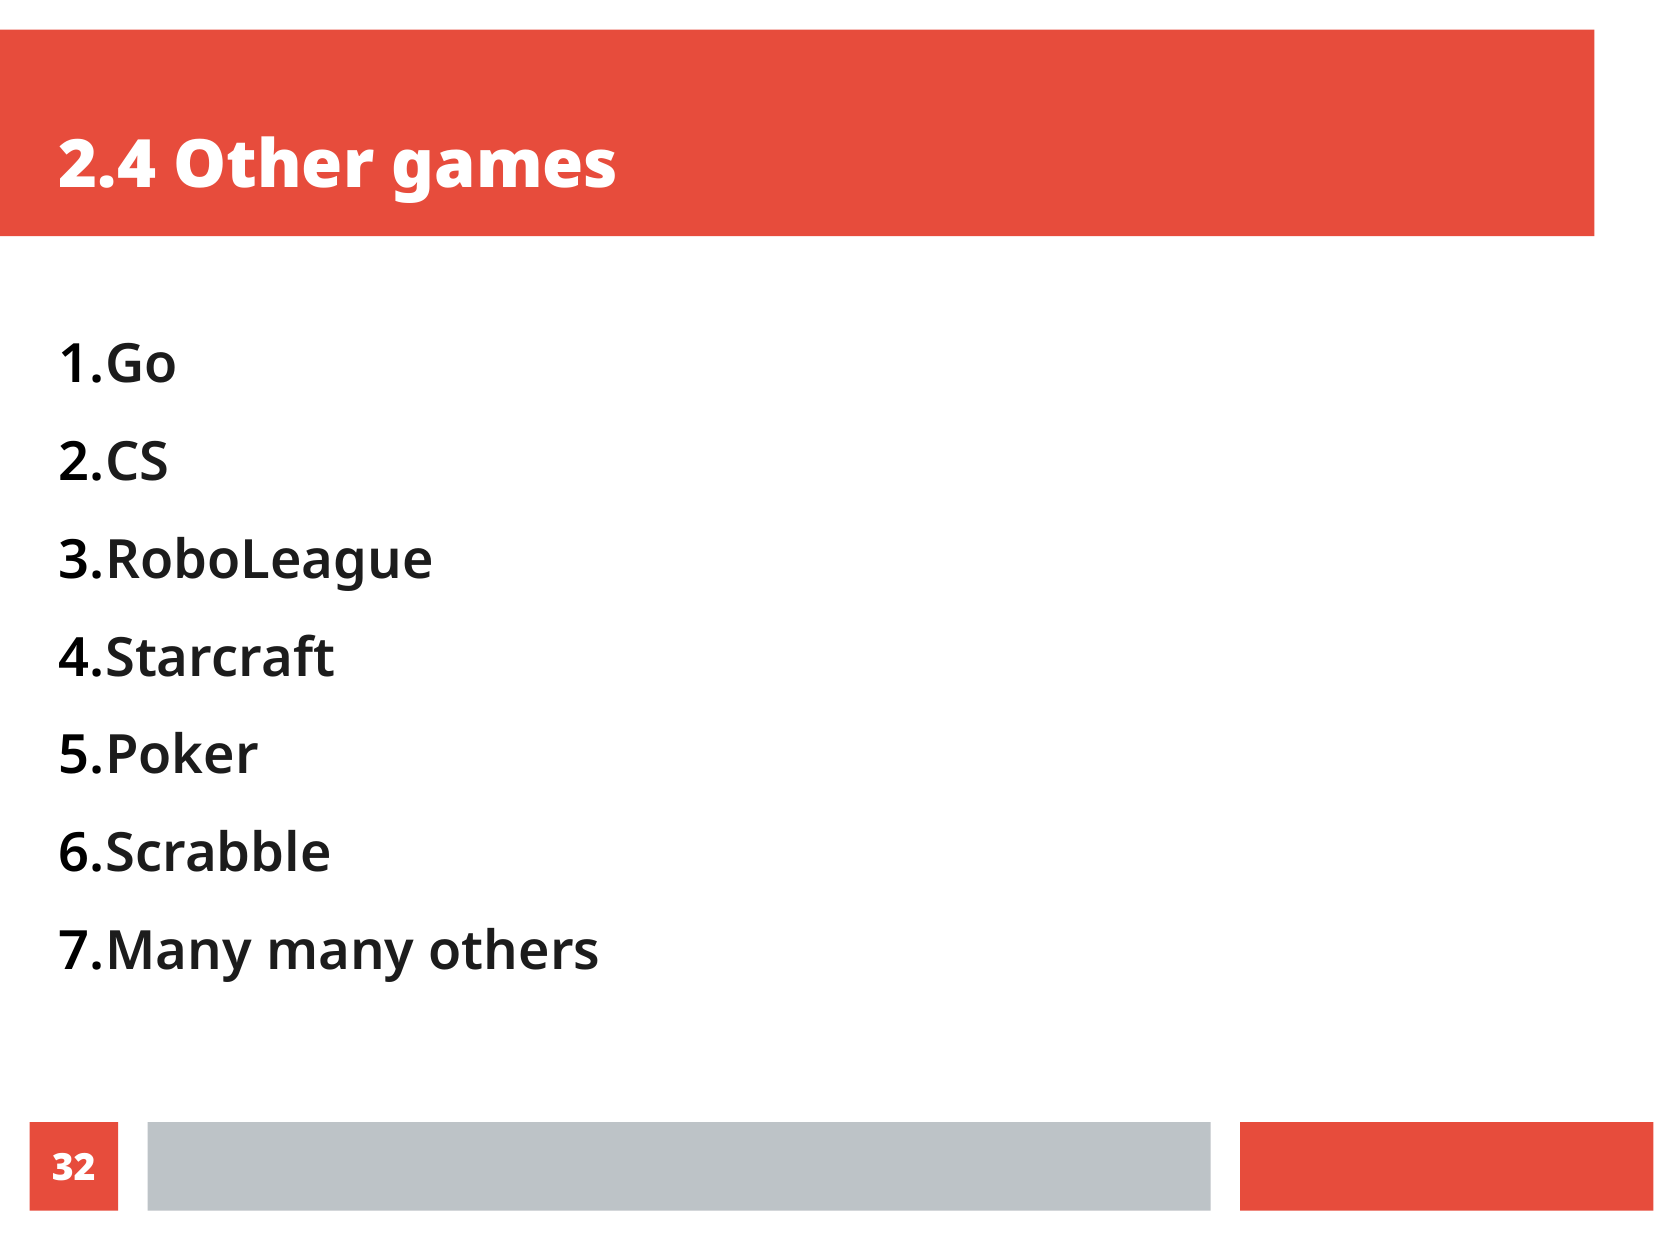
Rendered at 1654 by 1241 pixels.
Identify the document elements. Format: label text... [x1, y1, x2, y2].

list Go CS RoboLeague Starcraft Poker Scrabble Many many others [59, 324, 1565, 1093]
title 2.4 Other games [59, 59, 1595, 207]
